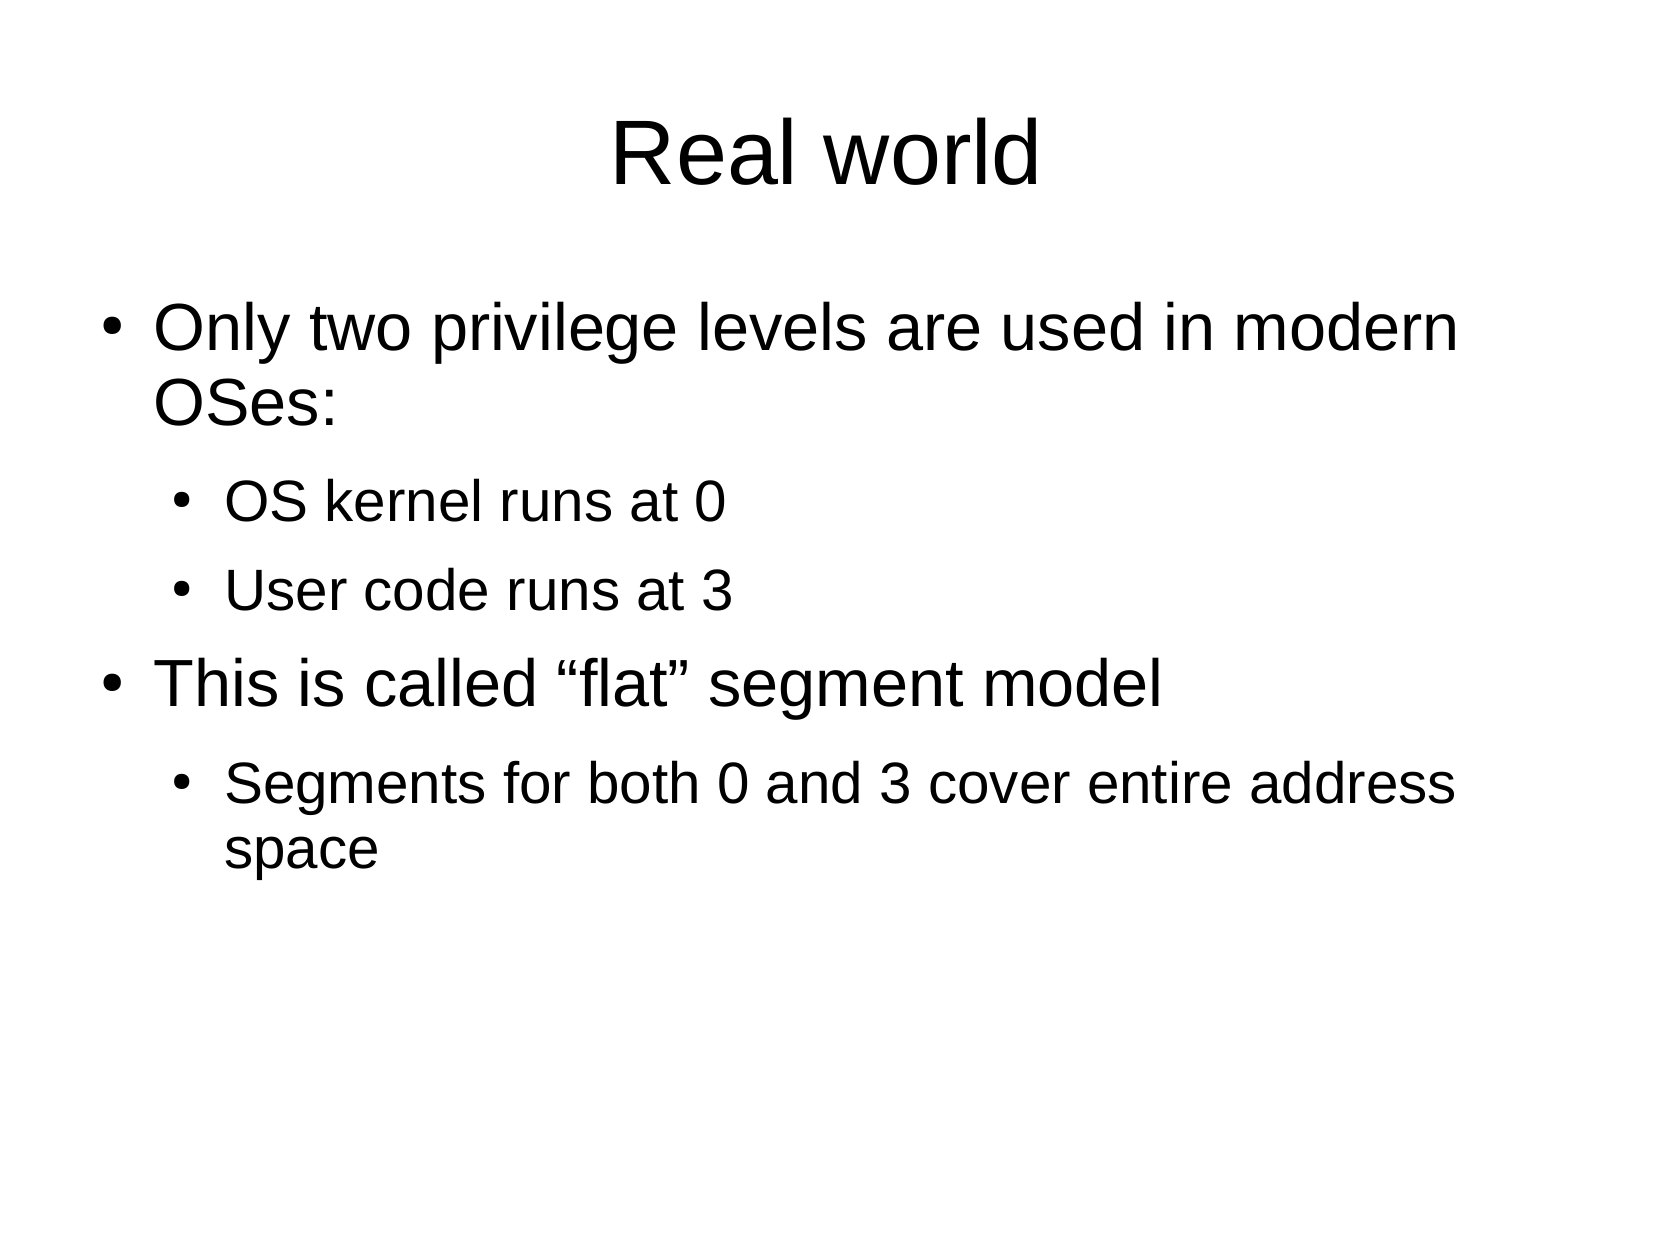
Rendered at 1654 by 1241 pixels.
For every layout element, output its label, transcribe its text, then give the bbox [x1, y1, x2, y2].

title Real world [82, 49, 1571, 257]
list Only two privilege levels are used in modern OSes: OS kernel runs at 0 User code runs at 3 This is called “flat” segment model Segments for both 0 and 3 cover entire address space [82, 290, 1571, 1010]
